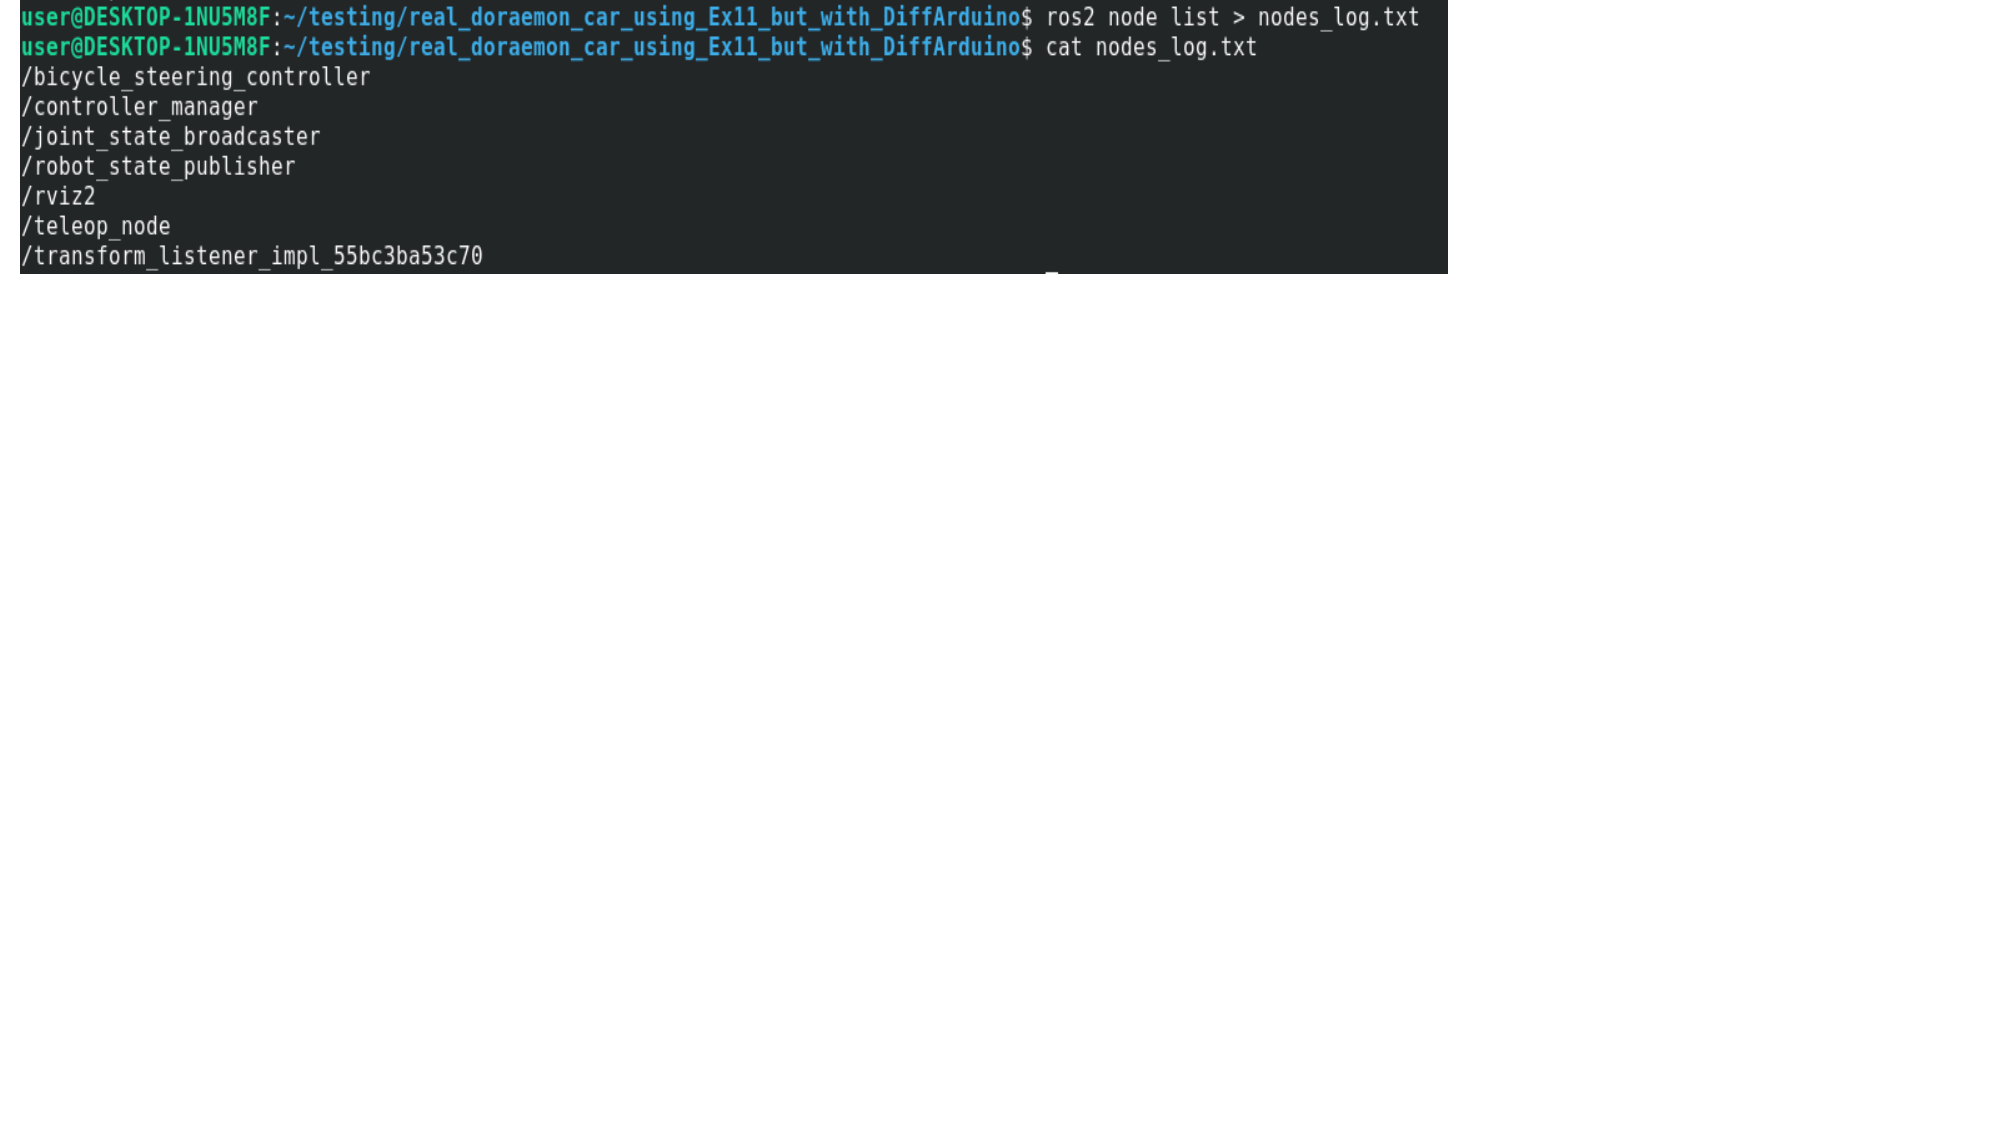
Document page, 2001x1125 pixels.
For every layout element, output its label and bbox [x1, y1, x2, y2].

picture [20, 0, 1448, 274]
